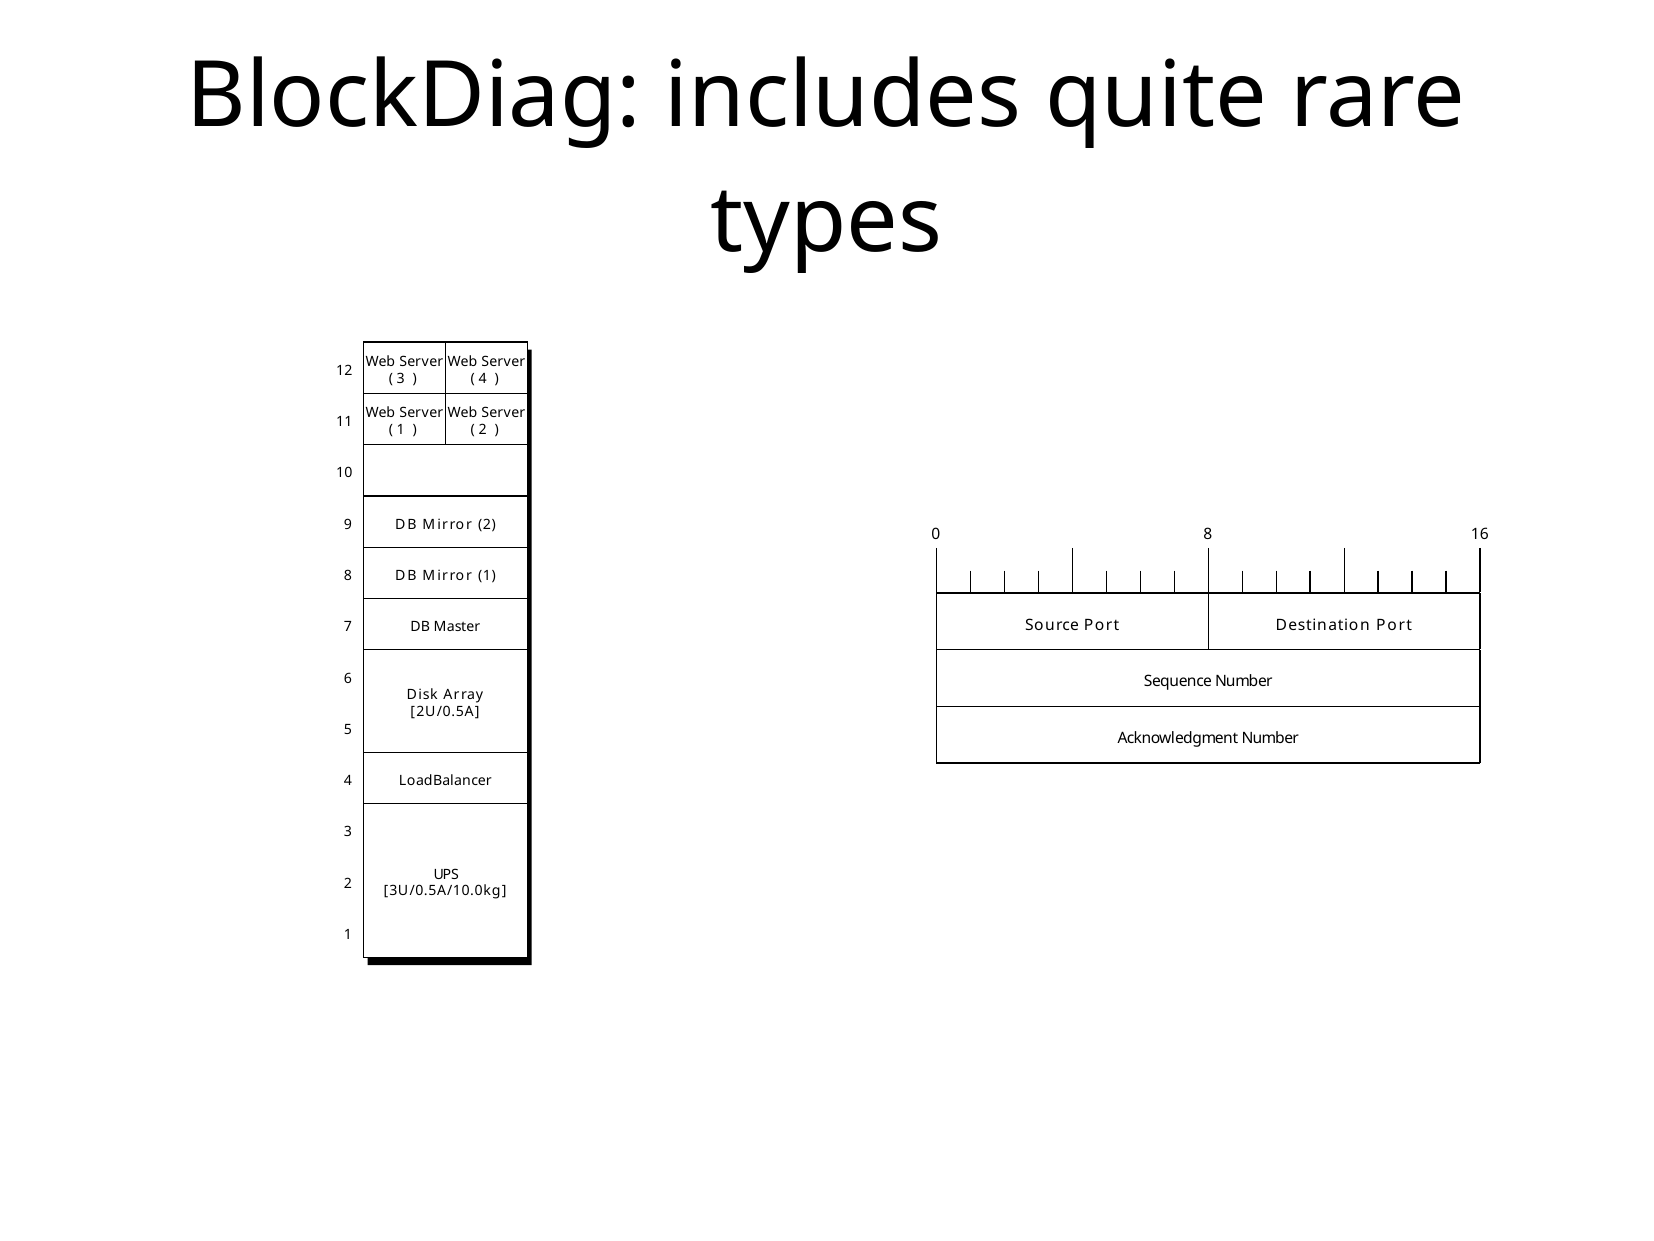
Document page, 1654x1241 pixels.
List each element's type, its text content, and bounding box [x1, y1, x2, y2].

picture [845, 479, 1572, 821]
picture [281, 290, 611, 1010]
title BlockDiag: includes quite rare types [82, 49, 1571, 257]
